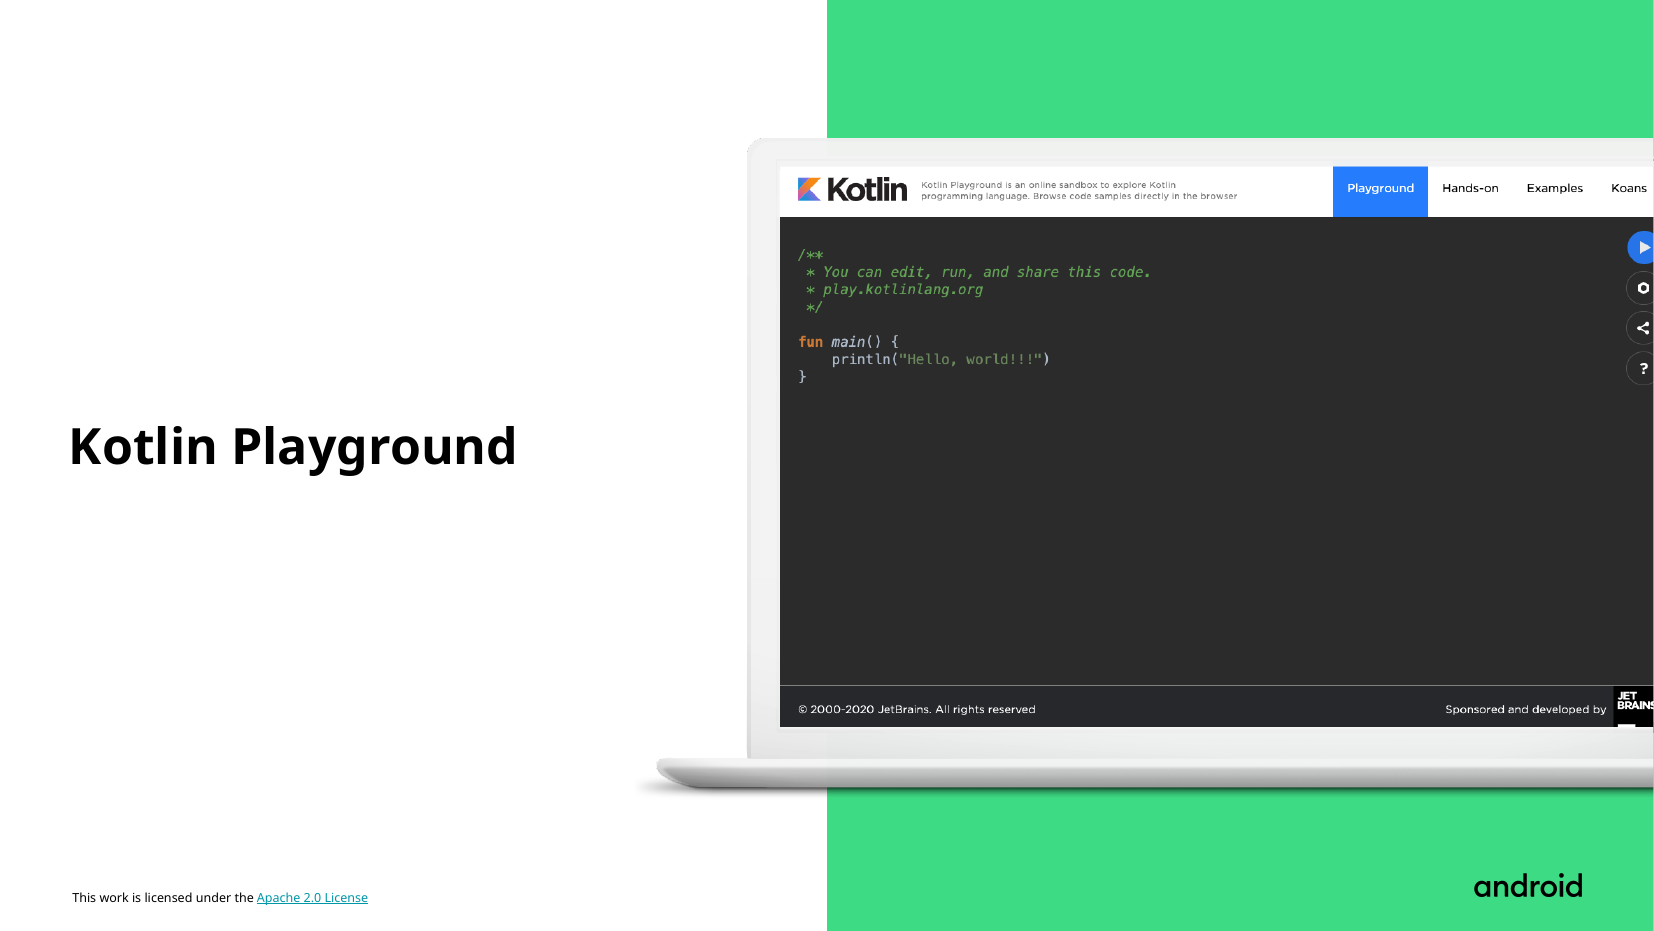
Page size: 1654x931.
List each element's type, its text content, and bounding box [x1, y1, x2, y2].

title Kotlin Playground [53, 399, 827, 532]
picture [554, 60, 1654, 899]
